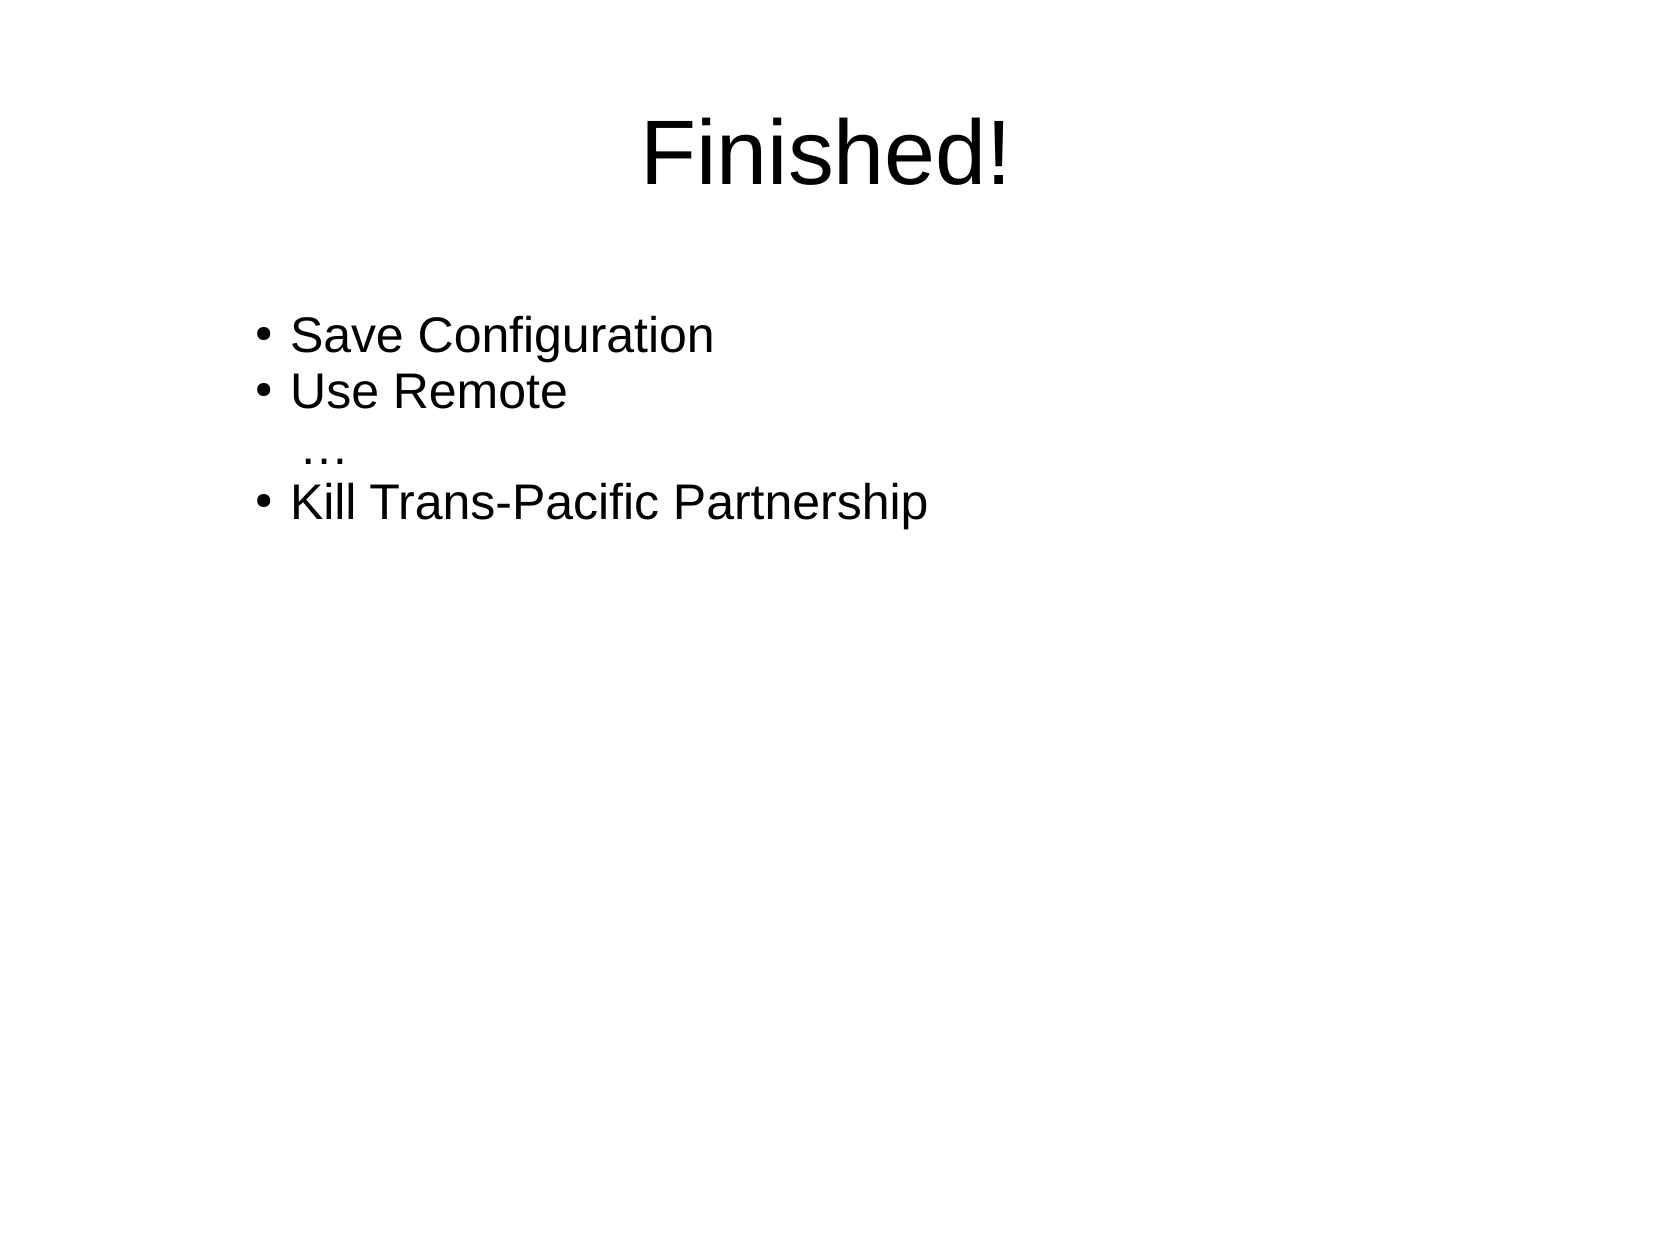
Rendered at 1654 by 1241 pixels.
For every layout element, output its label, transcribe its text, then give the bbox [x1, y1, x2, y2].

text_box Save Configuration Use Remote … Kill Trans-Pacific Partnership [240, 300, 1381, 811]
title Finished! [82, 49, 1571, 257]
